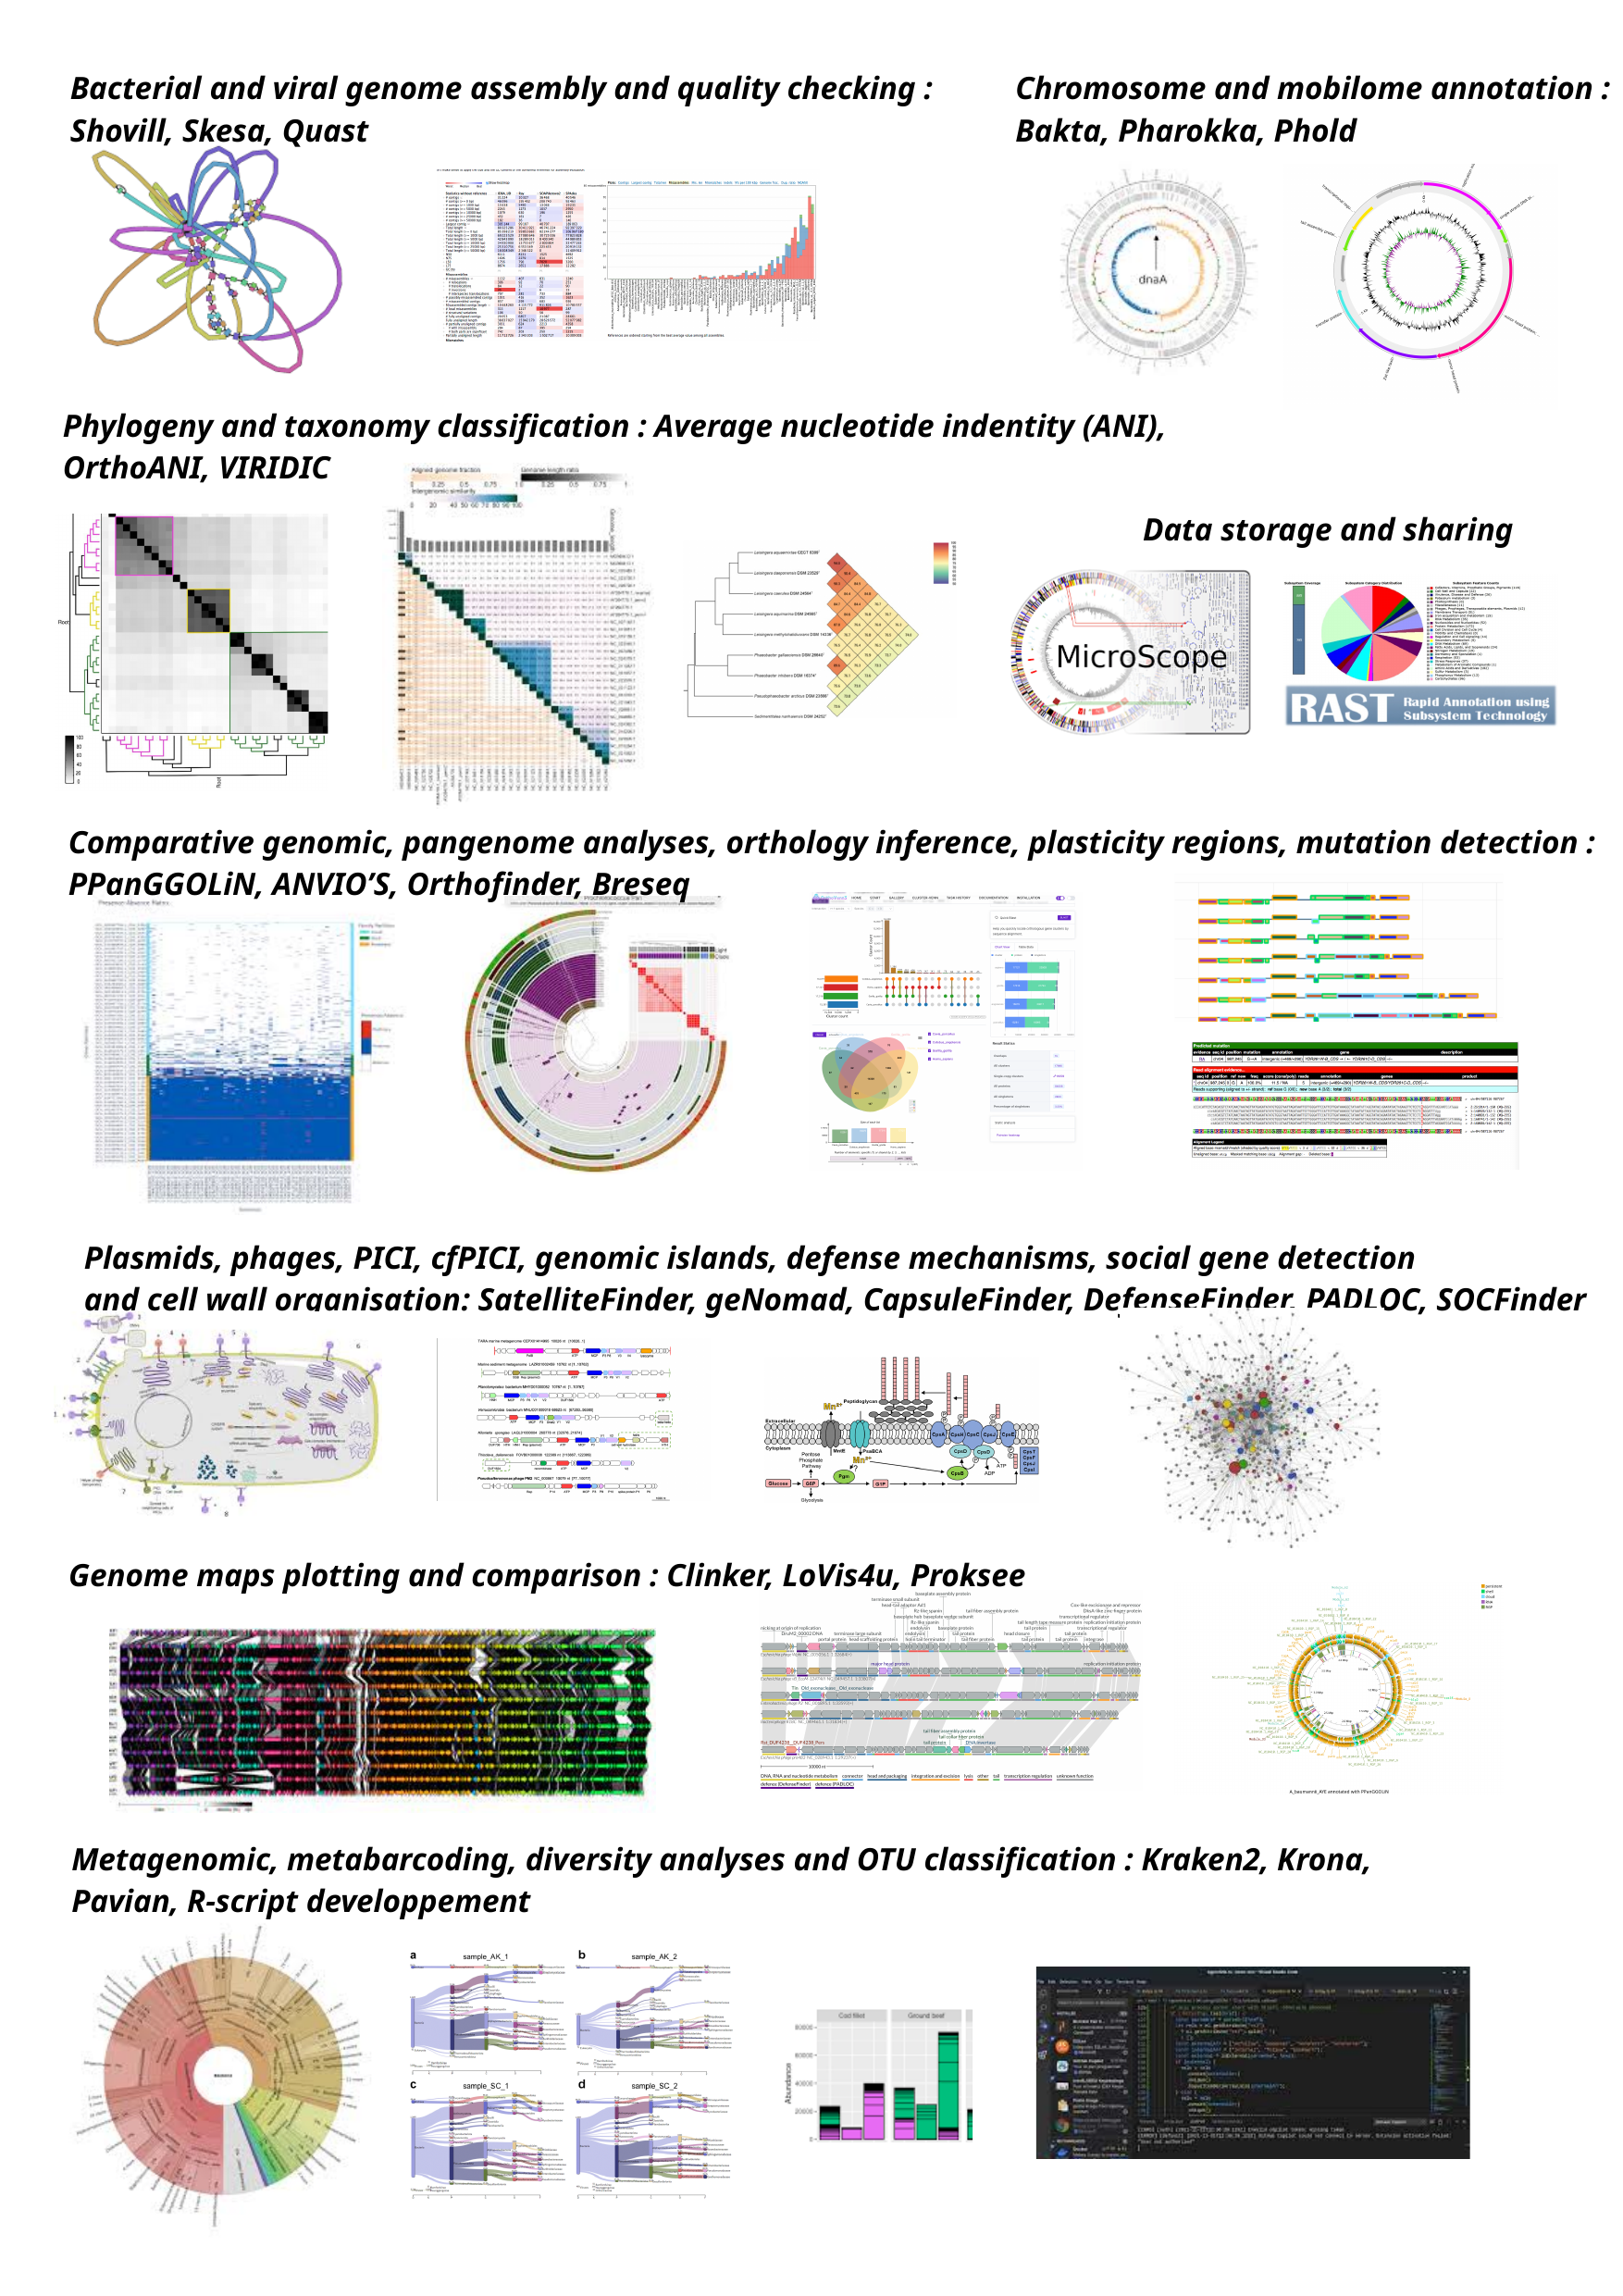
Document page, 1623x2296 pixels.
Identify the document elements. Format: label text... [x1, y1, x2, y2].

picture [437, 169, 820, 341]
text_box Data storage and sharing [1129, 501, 1479, 550]
picture [683, 540, 957, 718]
picture [1174, 874, 1504, 1022]
picture [759, 1590, 1143, 1791]
picture [1035, 1967, 1470, 2159]
picture [1010, 562, 1258, 738]
picture [1283, 574, 1558, 728]
text_box Phylogeny and taxonomy classification : Average nucleotide indentity (ANI), OrthoANI, VIRIDIC [49, 397, 1090, 480]
picture [81, 897, 408, 1215]
text_box Comparative genomic, pangenome analyses, orthology inference, plasticity regions, mutation detection : PPanGGOLiN, ANVIO’S, Orthofinder, Breseq [55, 813, 1517, 897]
picture [54, 1311, 382, 1517]
picture [409, 1950, 733, 2199]
text_box Bacterial and viral genome assembly and quality checking : Shovill, Skesa, Quast [56, 59, 880, 143]
text_box Plasmids, phages, PICI, cfPICI, genomic islands, defense mechanisms, social gene detection and cell wall organisation: SatelliteFinder, geNomad, CapsuleFinder, DefenseFinder, PADLOC, SOCFinder [70, 1229, 1478, 1312]
picture [764, 1357, 1039, 1504]
picture [109, 1628, 656, 1813]
picture [81, 143, 347, 377]
picture [55, 514, 328, 791]
picture [1120, 1308, 1384, 1548]
picture [781, 2005, 973, 2142]
picture [1174, 1582, 1504, 1795]
picture [1059, 158, 1261, 376]
picture [1283, 164, 1558, 410]
picture [382, 480, 654, 809]
text_box Metagenomic, metabarcoding, diversity analyses and OTU classification : Kraken2, Krona, Pavian, R-script developpement [57, 1831, 1275, 1914]
text_box Genome maps plotting and comparison : Clinker, LoVis4u, Proksee [55, 1546, 964, 1595]
picture [437, 1338, 711, 1501]
picture [58, 1914, 383, 2239]
text_box Chromosome and mobilome annotation : Bakta, Pharokka, Phold [1001, 59, 1568, 143]
picture [809, 892, 1083, 1171]
picture [1191, 1041, 1519, 1170]
picture [462, 897, 733, 1174]
